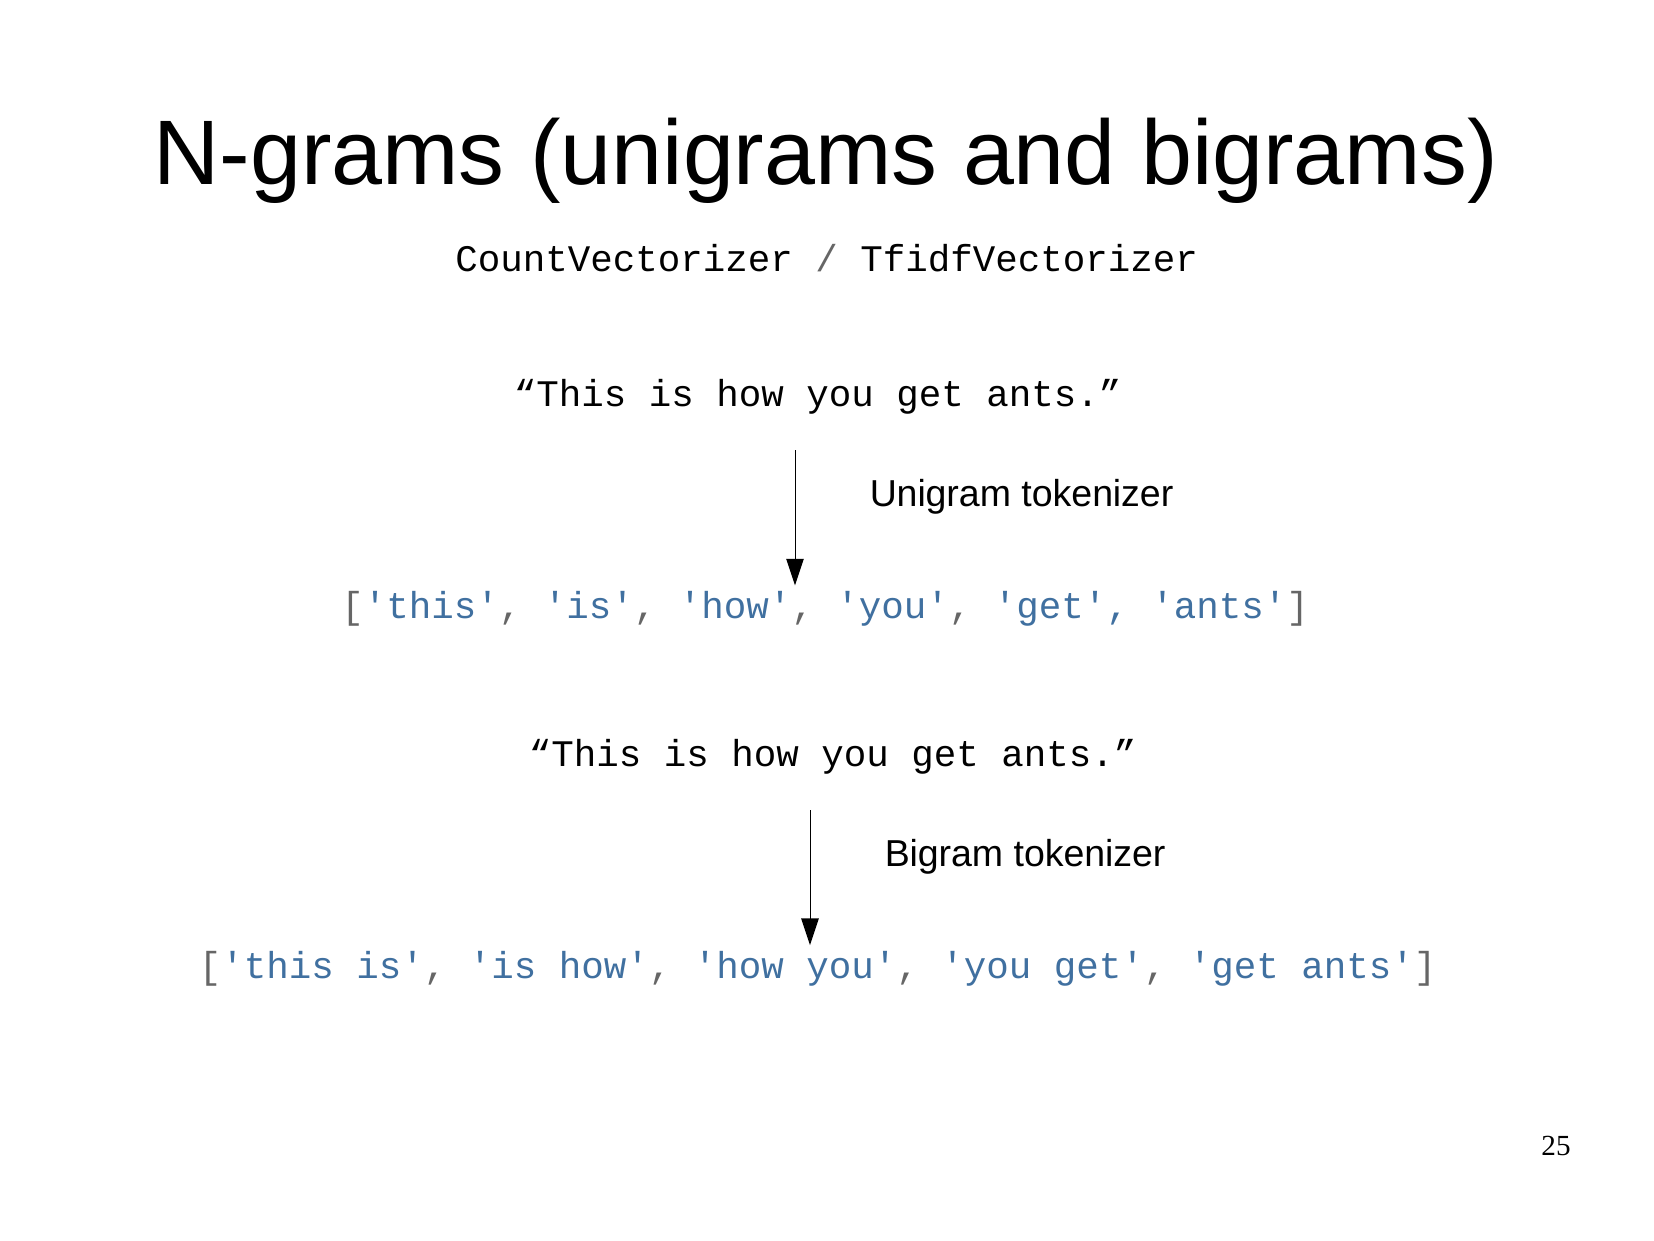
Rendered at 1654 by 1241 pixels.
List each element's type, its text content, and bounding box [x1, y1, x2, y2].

text_box CountVectorizer / TfidfVectorizer [455, 240, 1199, 283]
text_box Unigram tokenizer [855, 465, 1291, 565]
text_box “This is how you get ants.” [480, 735, 1186, 778]
text_box ['this', 'is', 'how', 'you', 'get', 'ants'] [315, 587, 1336, 631]
text_box “This is how you get ants.” [465, 375, 1171, 419]
text_box Bigram tokenizer [870, 825, 1306, 924]
title N-grams (unigrams and bigrams) [82, 49, 1571, 257]
text_box ['this is', 'is how', 'how you', 'you get', 'get ants'] [165, 947, 1471, 1033]
